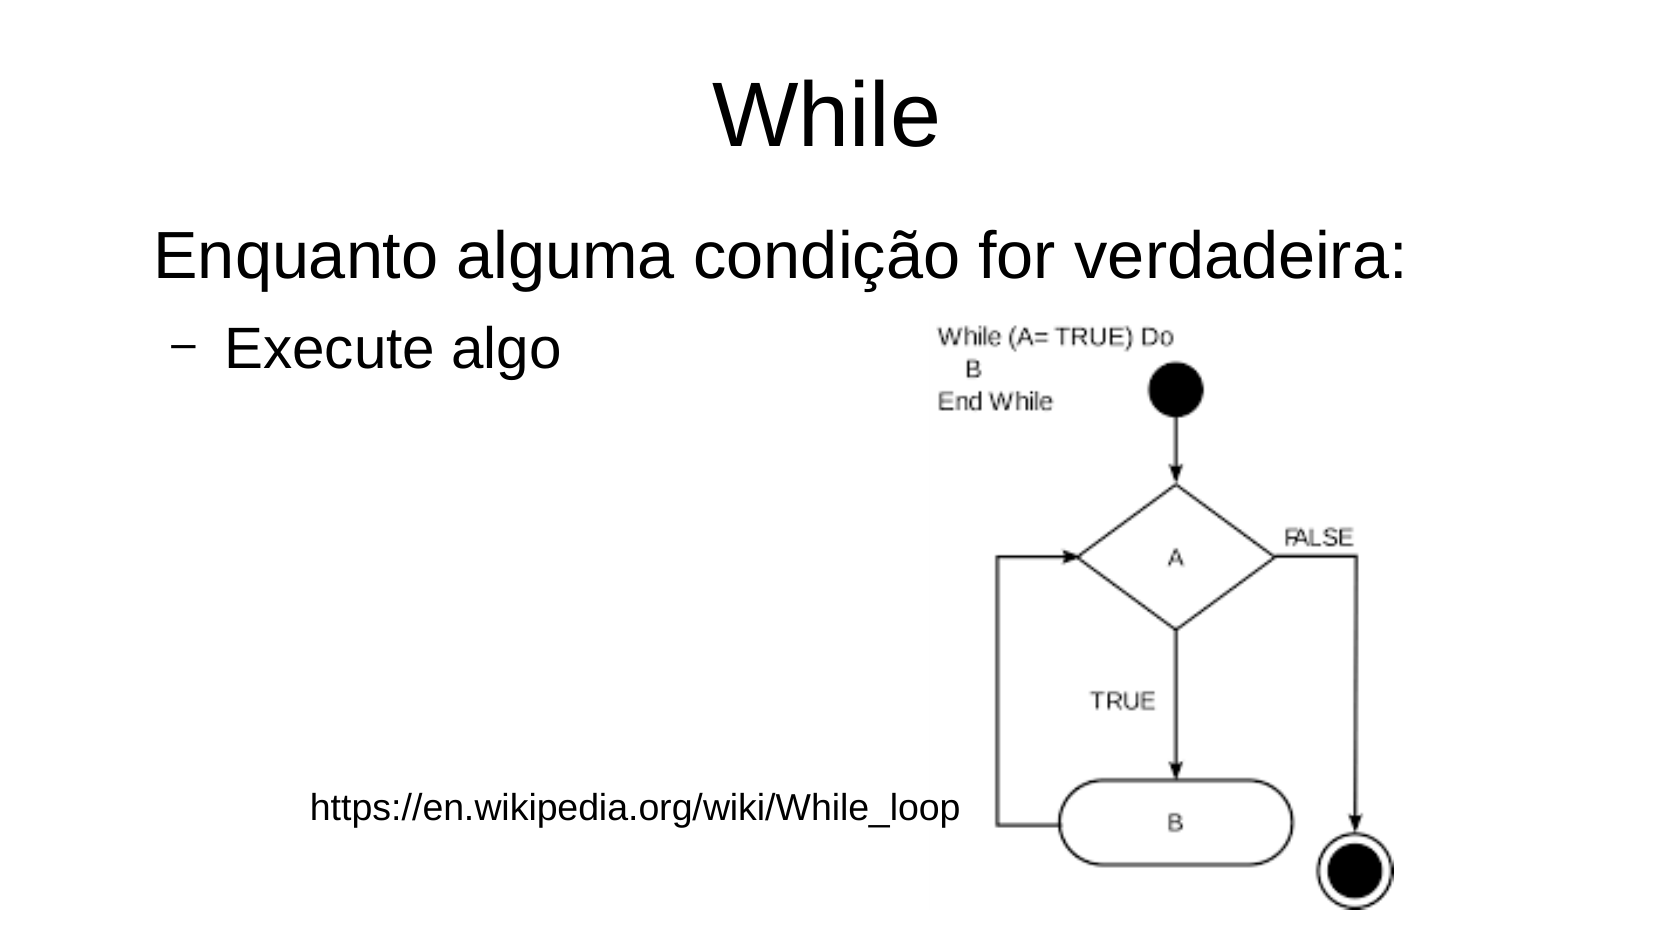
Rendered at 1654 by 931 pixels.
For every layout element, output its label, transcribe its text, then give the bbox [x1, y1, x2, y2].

list Enquanto alguma condição for verdadeira: Execute algo [82, 217, 1571, 758]
title While [82, 37, 1571, 193]
picture [928, 317, 1394, 910]
text_box https://en.wikipedia.org/wiki/While_loop [295, 779, 1052, 921]
